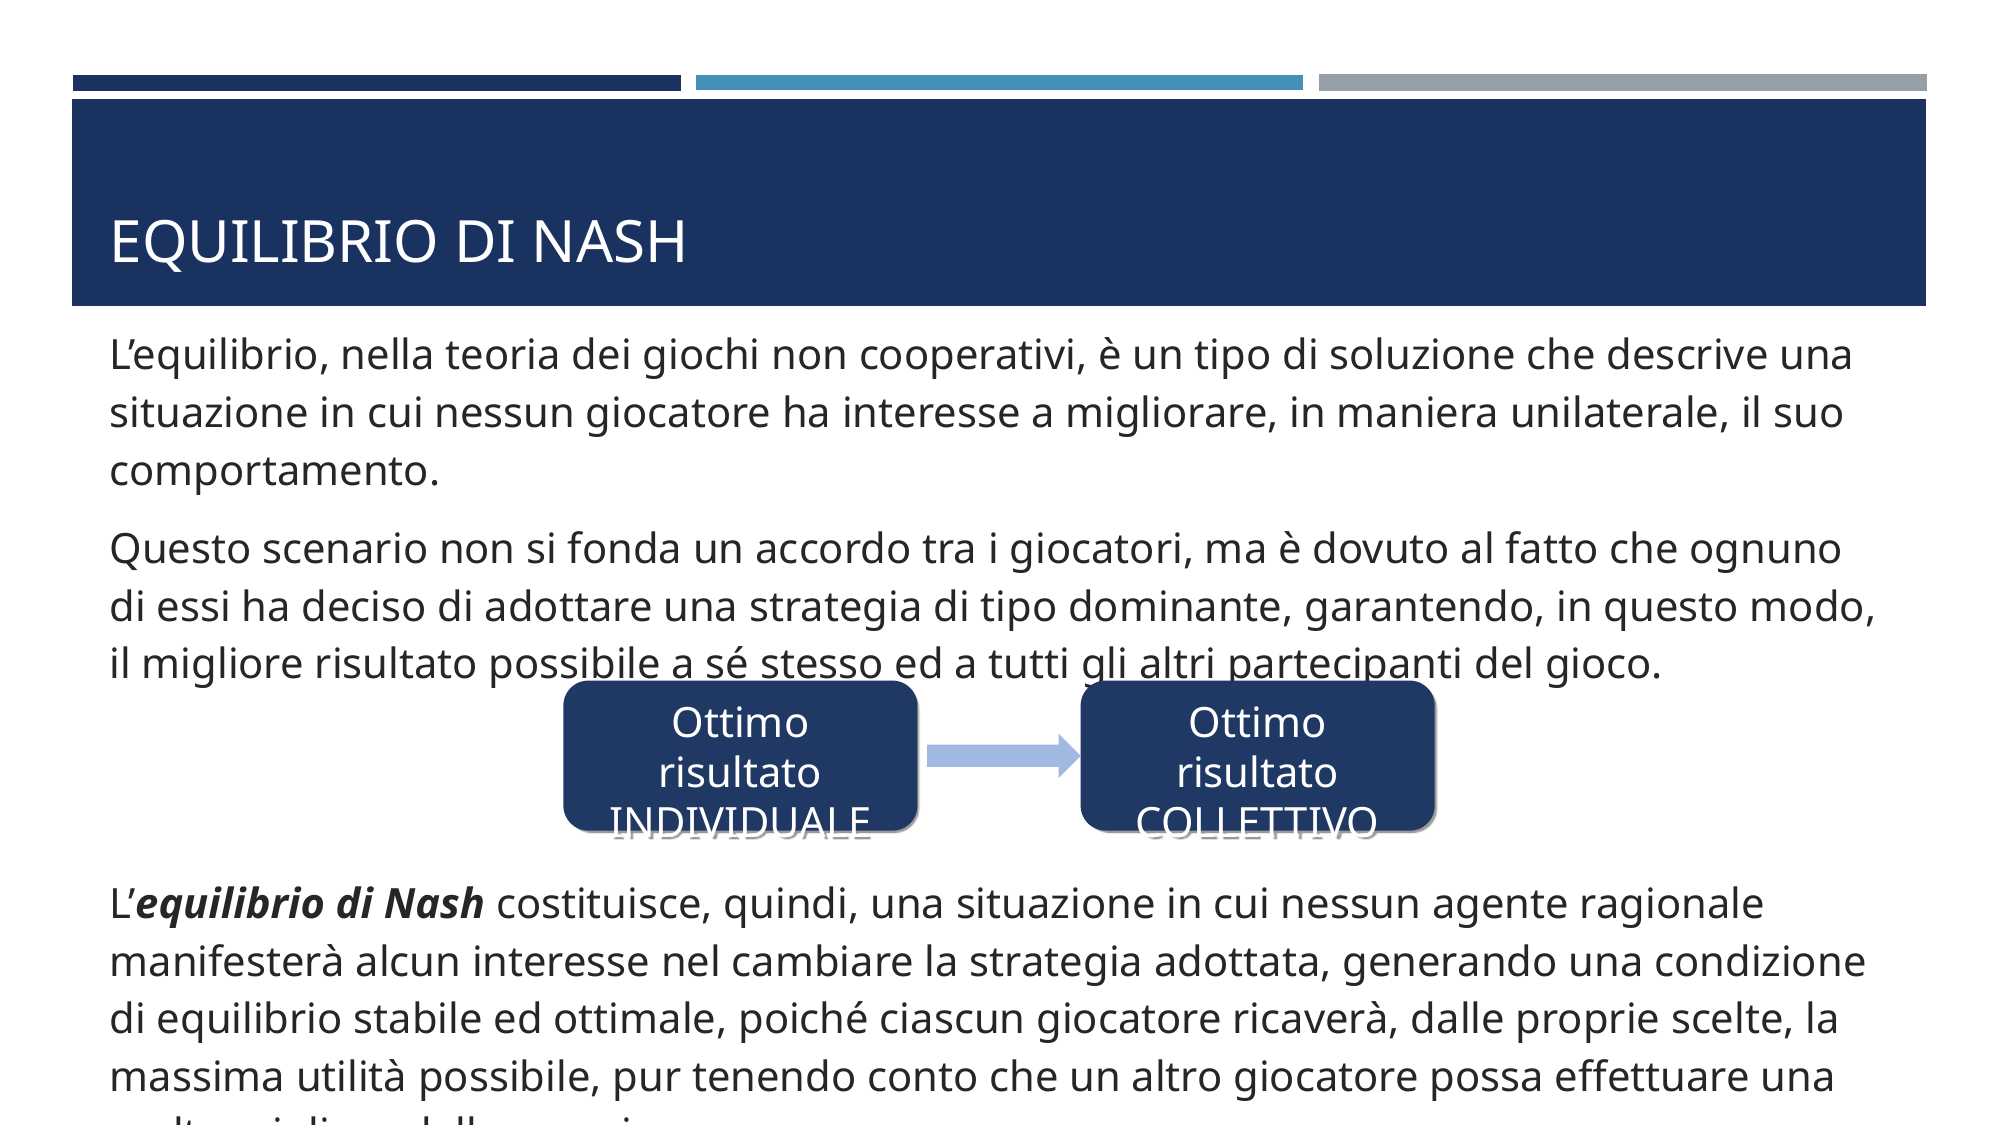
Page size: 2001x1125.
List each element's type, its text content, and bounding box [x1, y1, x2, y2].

text_box L’equilibrio di Nash costituisce, quindi, una situazione in cui nessun agente ragionale manifesterà alcun interesse nel cambiare la strategia adottata, generando una condizione di equilibrio stabile ed ottimale, poiché ciascun giocatore ricaverà, dalle proprie scelte, la massima utilità possibile, pur tenendo conto che un altro giocatore possa effettuare una scelta migliore della propria. [94, 862, 1904, 1106]
text_box [927, 733, 1081, 778]
text_box Ottimo risultato INDIVIDUALE [563, 680, 918, 831]
text_box L’equilibrio, nella teoria dei giochi non cooperativi, è un tipo di soluzione che descrive una situazione in cui nessun giocatore ha interesse a migliorare, in maniera unilaterale, il suo comportamento. Questo scenario non si fonda un accordo tra i giocatori, ma è dovuto al fatto che ognuno di essi ha deciso di adottare una strategia di tipo dominante, garantendo, in questo modo, il migliore risultato possibile a sé stesso ed a tutti gli altri partecipanti del gioco. [94, 313, 1904, 650]
text_box Ottimo risultato COLLETTIVO [1080, 680, 1435, 831]
title Equilibrio di nash [94, 119, 1904, 282]
